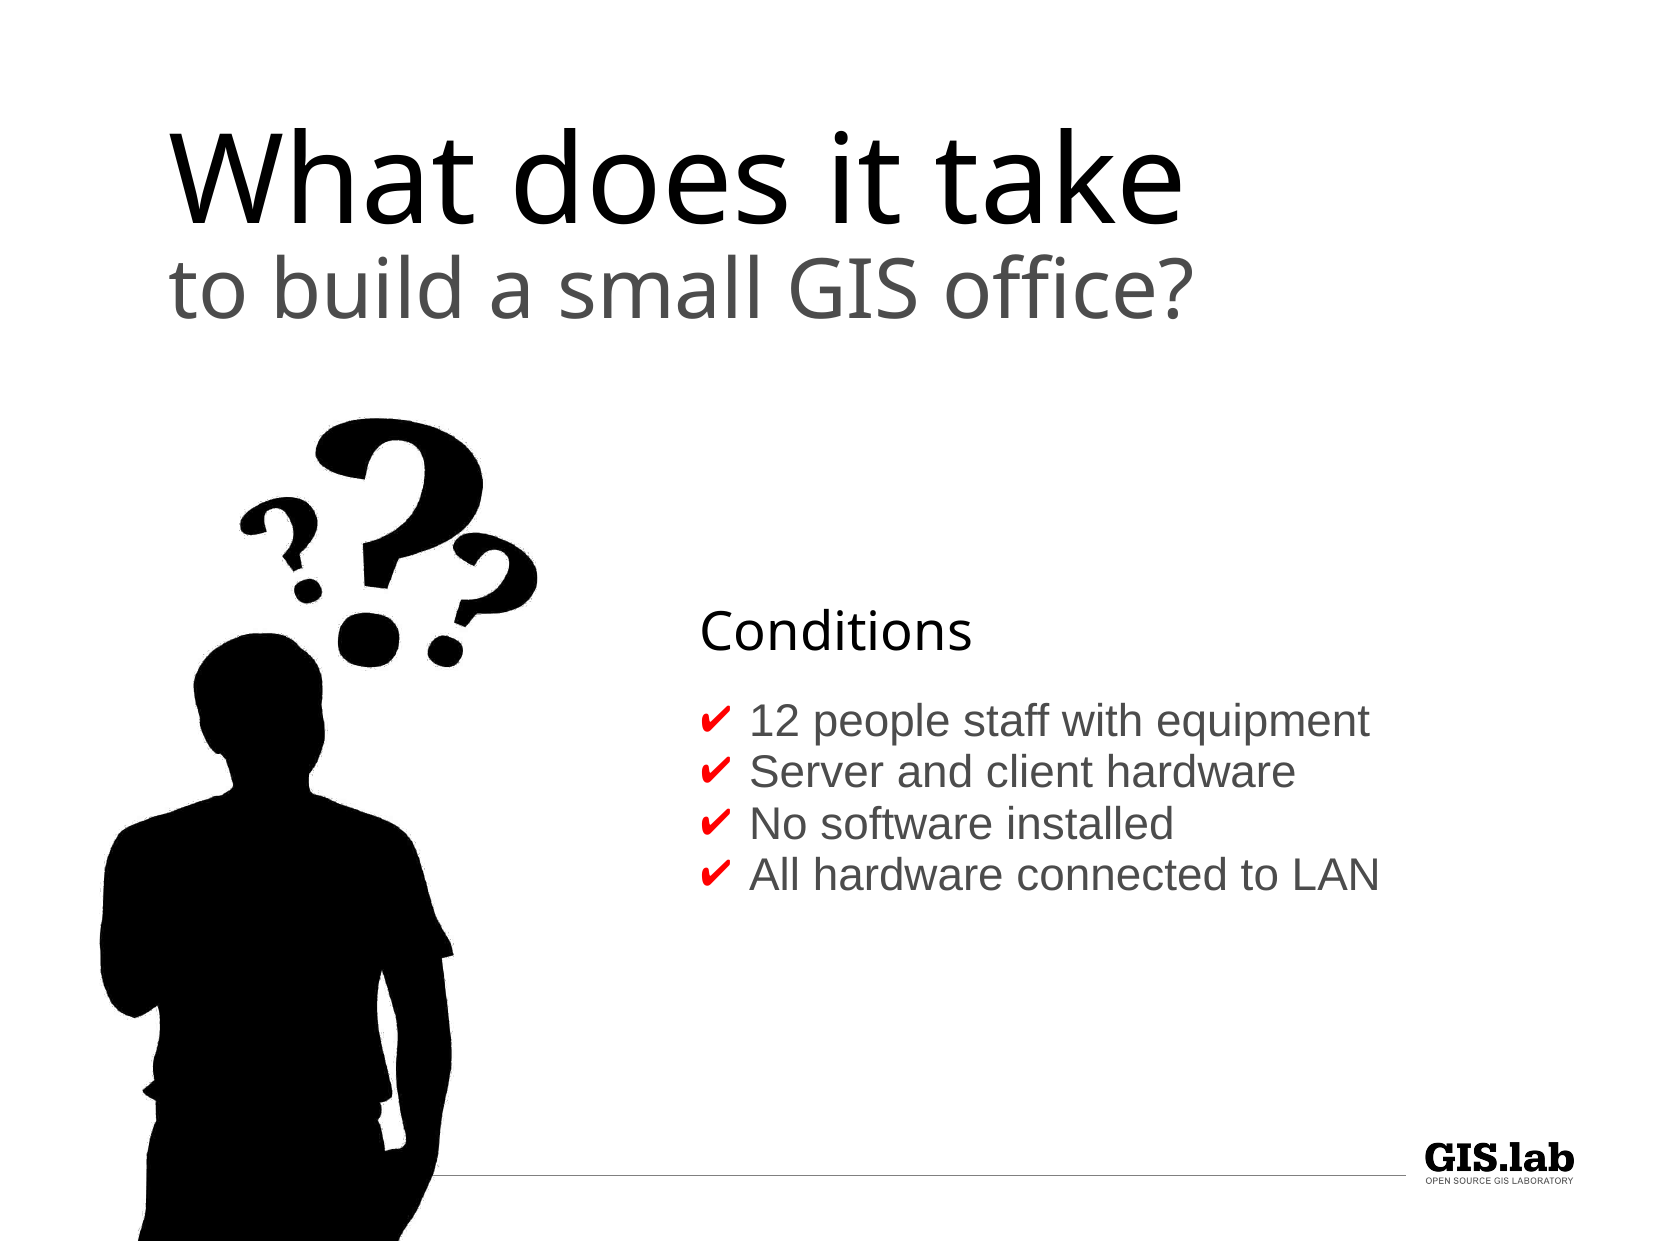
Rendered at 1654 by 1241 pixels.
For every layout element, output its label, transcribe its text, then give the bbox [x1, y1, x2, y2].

text_box Conditions [685, 584, 1032, 677]
picture [1423, 1139, 1576, 1188]
text_box 12 people staff with equipment Server and client hardware No software installed All hardware connected to LAN [686, 687, 1397, 908]
text_box to build a small GIS office? [153, 222, 1411, 355]
text_box What does it take [153, 82, 1384, 274]
picture [70, 413, 556, 1241]
